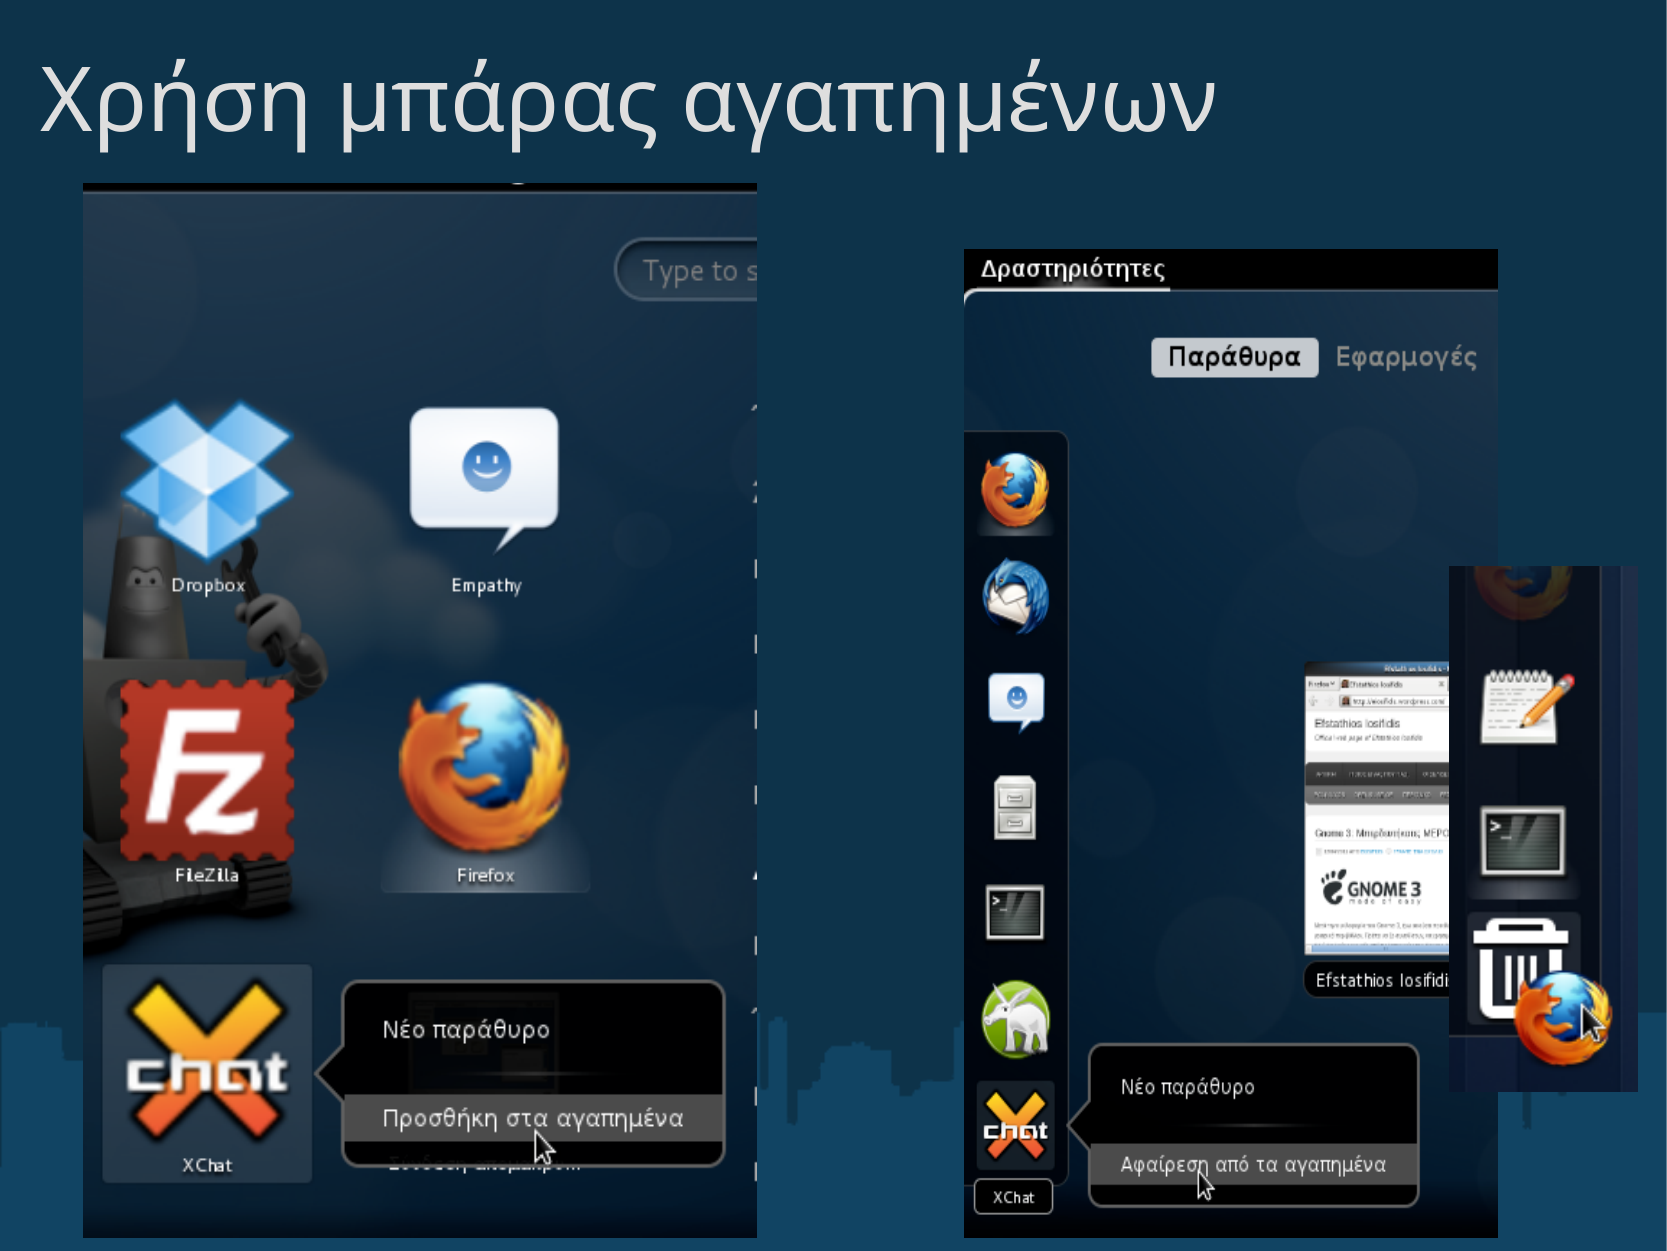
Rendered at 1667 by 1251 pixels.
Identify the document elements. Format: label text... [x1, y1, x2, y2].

title Χρήση μπάρας αγαπημένων [40, 50, 1627, 201]
picture [0, 0, 1667, 1251]
